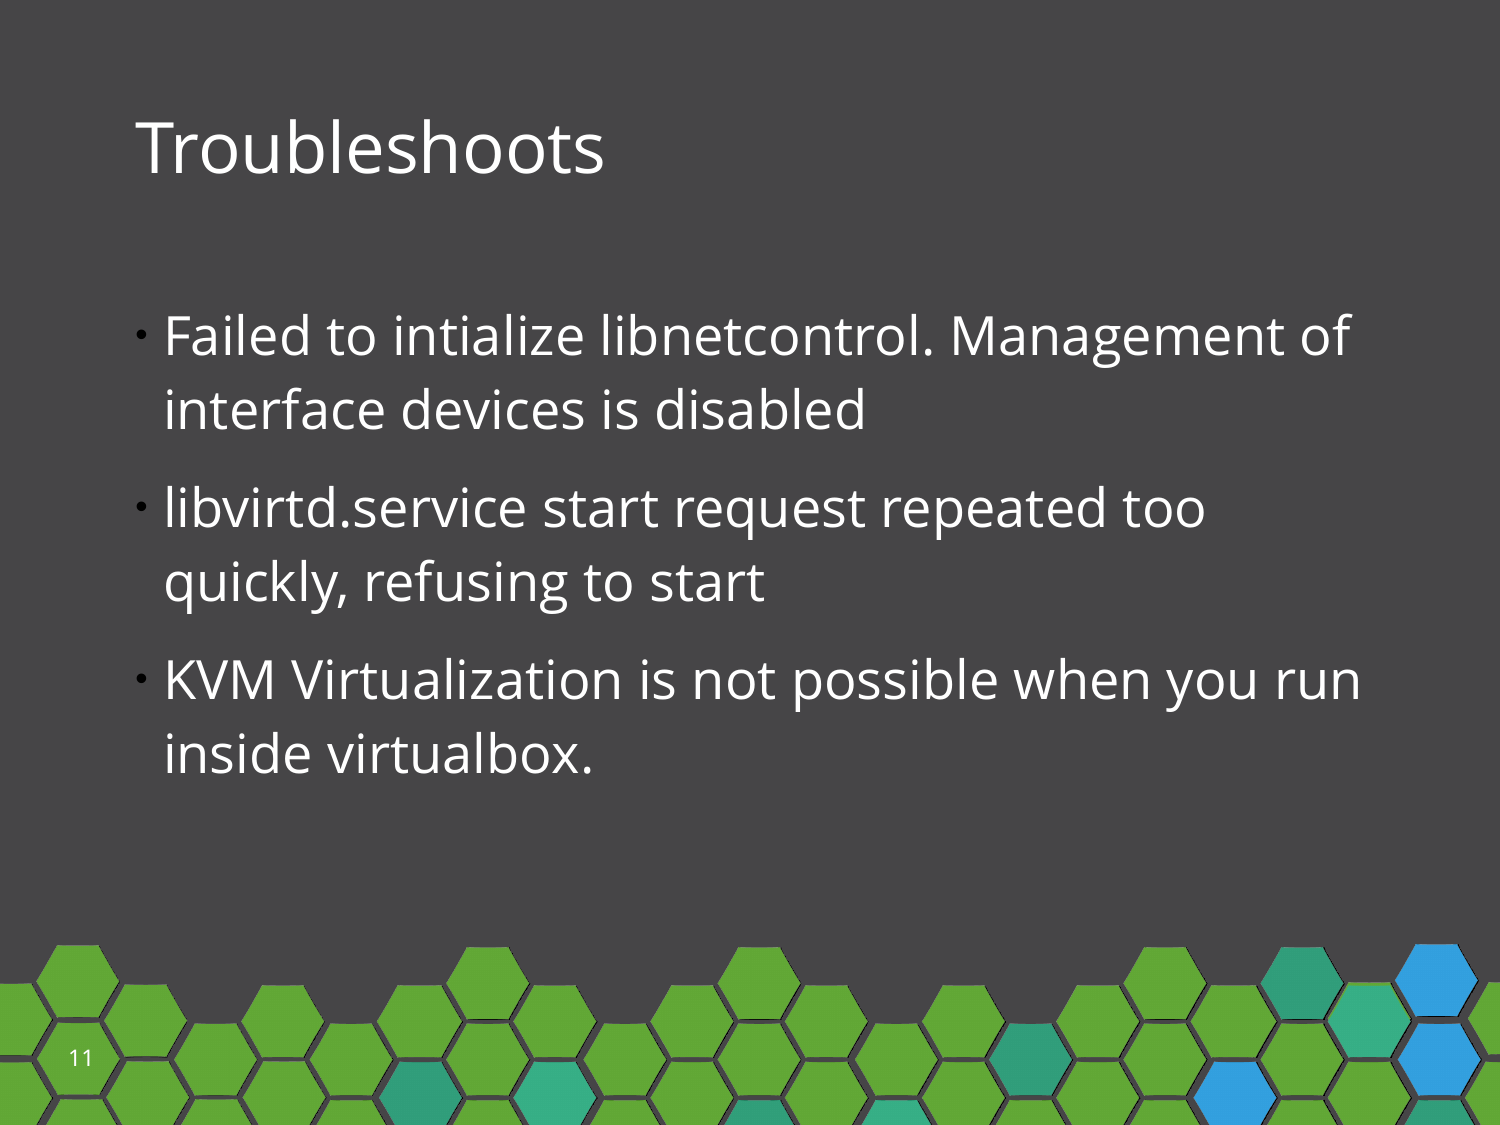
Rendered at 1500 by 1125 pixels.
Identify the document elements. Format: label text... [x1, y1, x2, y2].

picture [0, 944, 1500, 1125]
list Failed to intialize libnetcontrol. Management of interface devices is disabled libvirtd.service start request repeated too quickly, refusing to start KVM Virtualization is not possible when you run inside virtualbox. [135, 297, 1372, 951]
title Troubleshoots [135, 65, 1372, 228]
